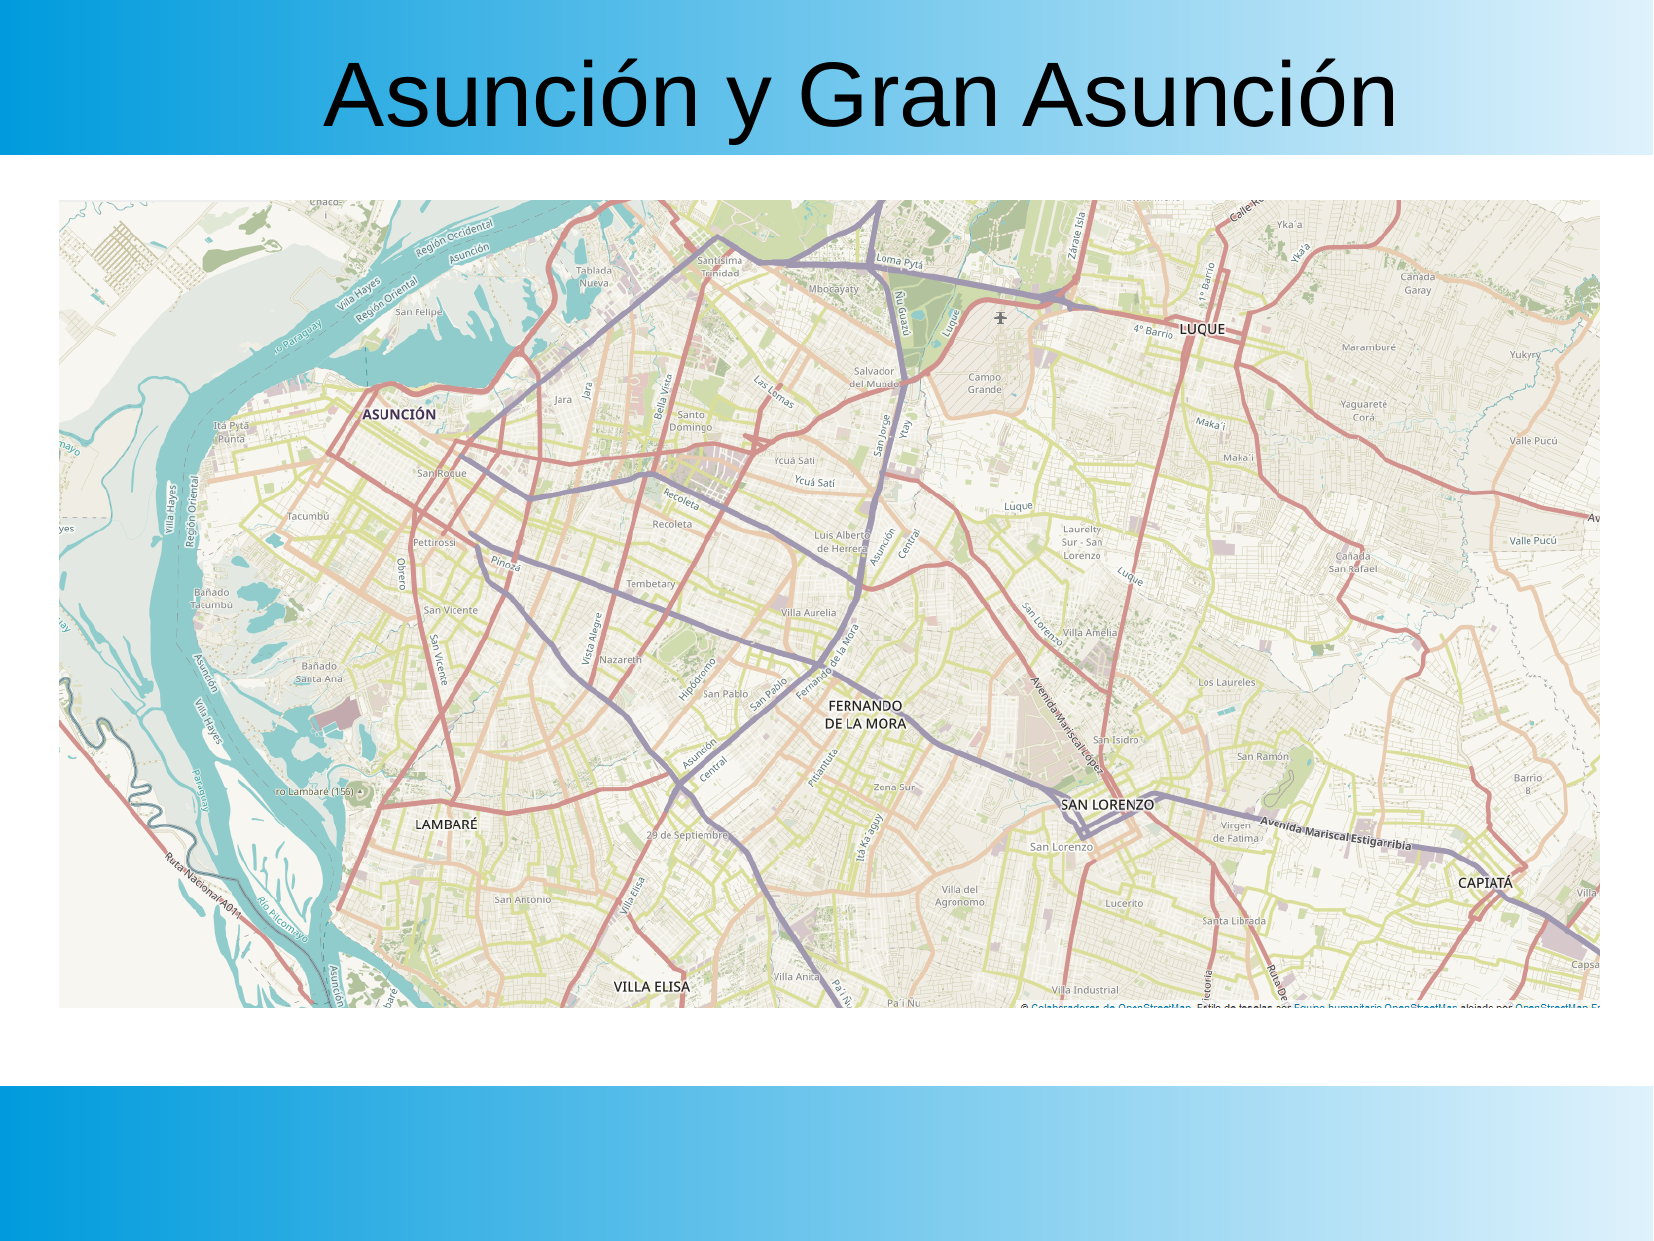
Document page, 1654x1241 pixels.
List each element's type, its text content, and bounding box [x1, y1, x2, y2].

text_box Asunción y Gran Asunción [224, 42, 1501, 200]
picture [59, 200, 1600, 1008]
